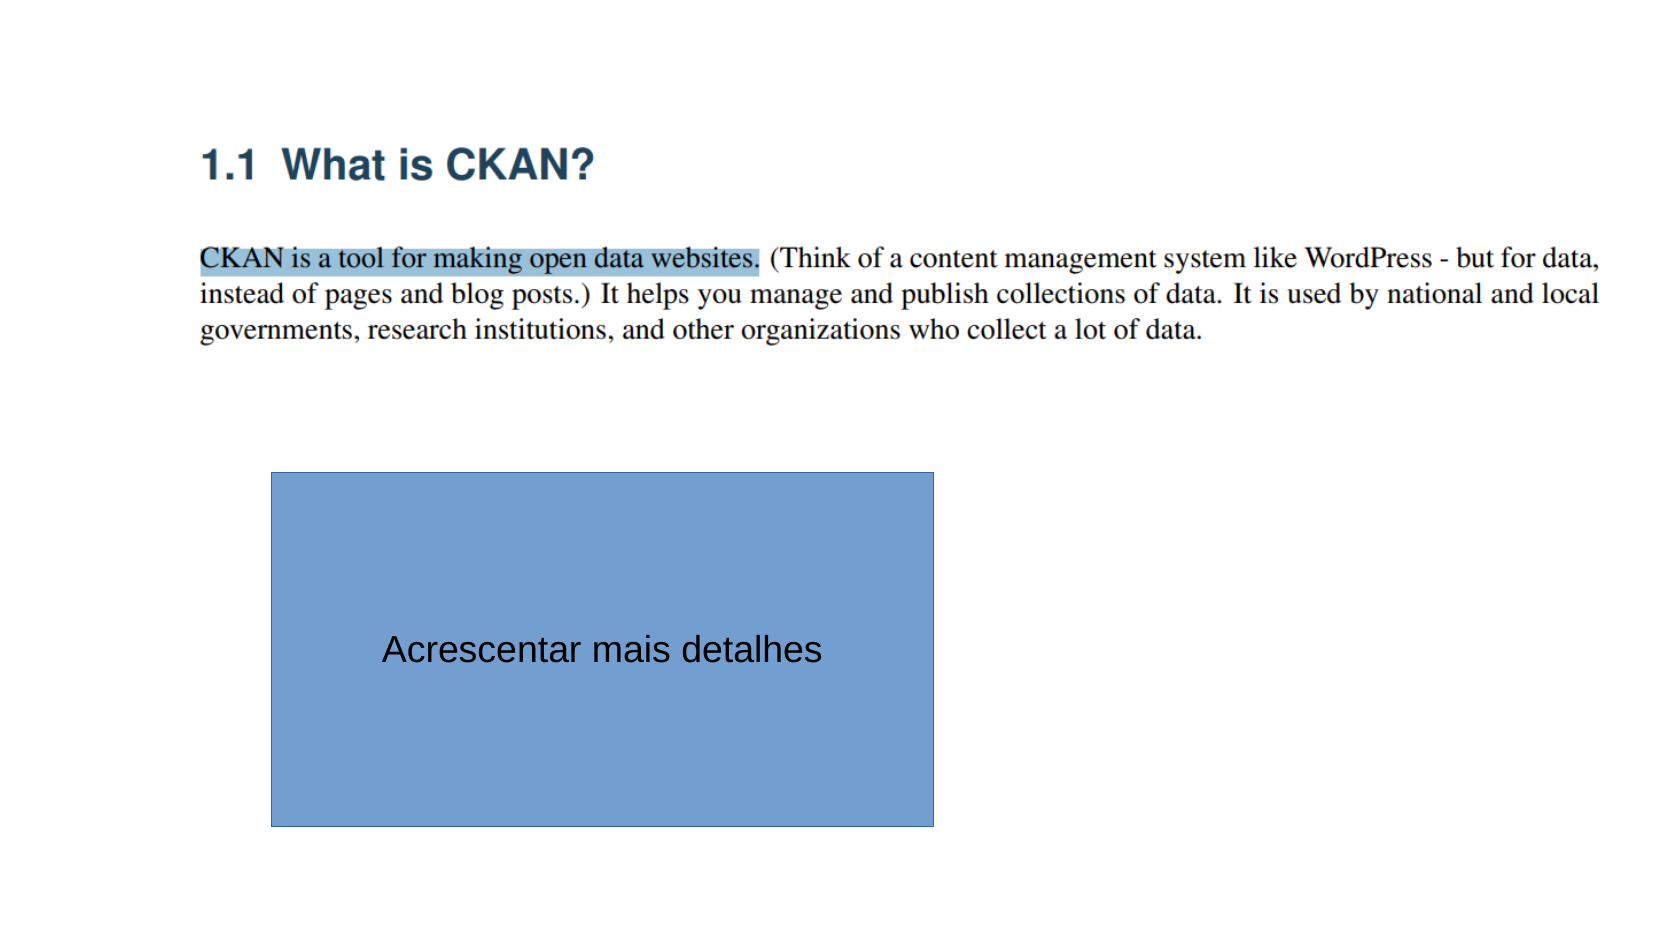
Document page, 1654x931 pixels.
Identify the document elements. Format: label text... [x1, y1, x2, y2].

text_box Acrescentar mais detalhes [271, 472, 934, 827]
picture [188, 138, 1620, 355]
